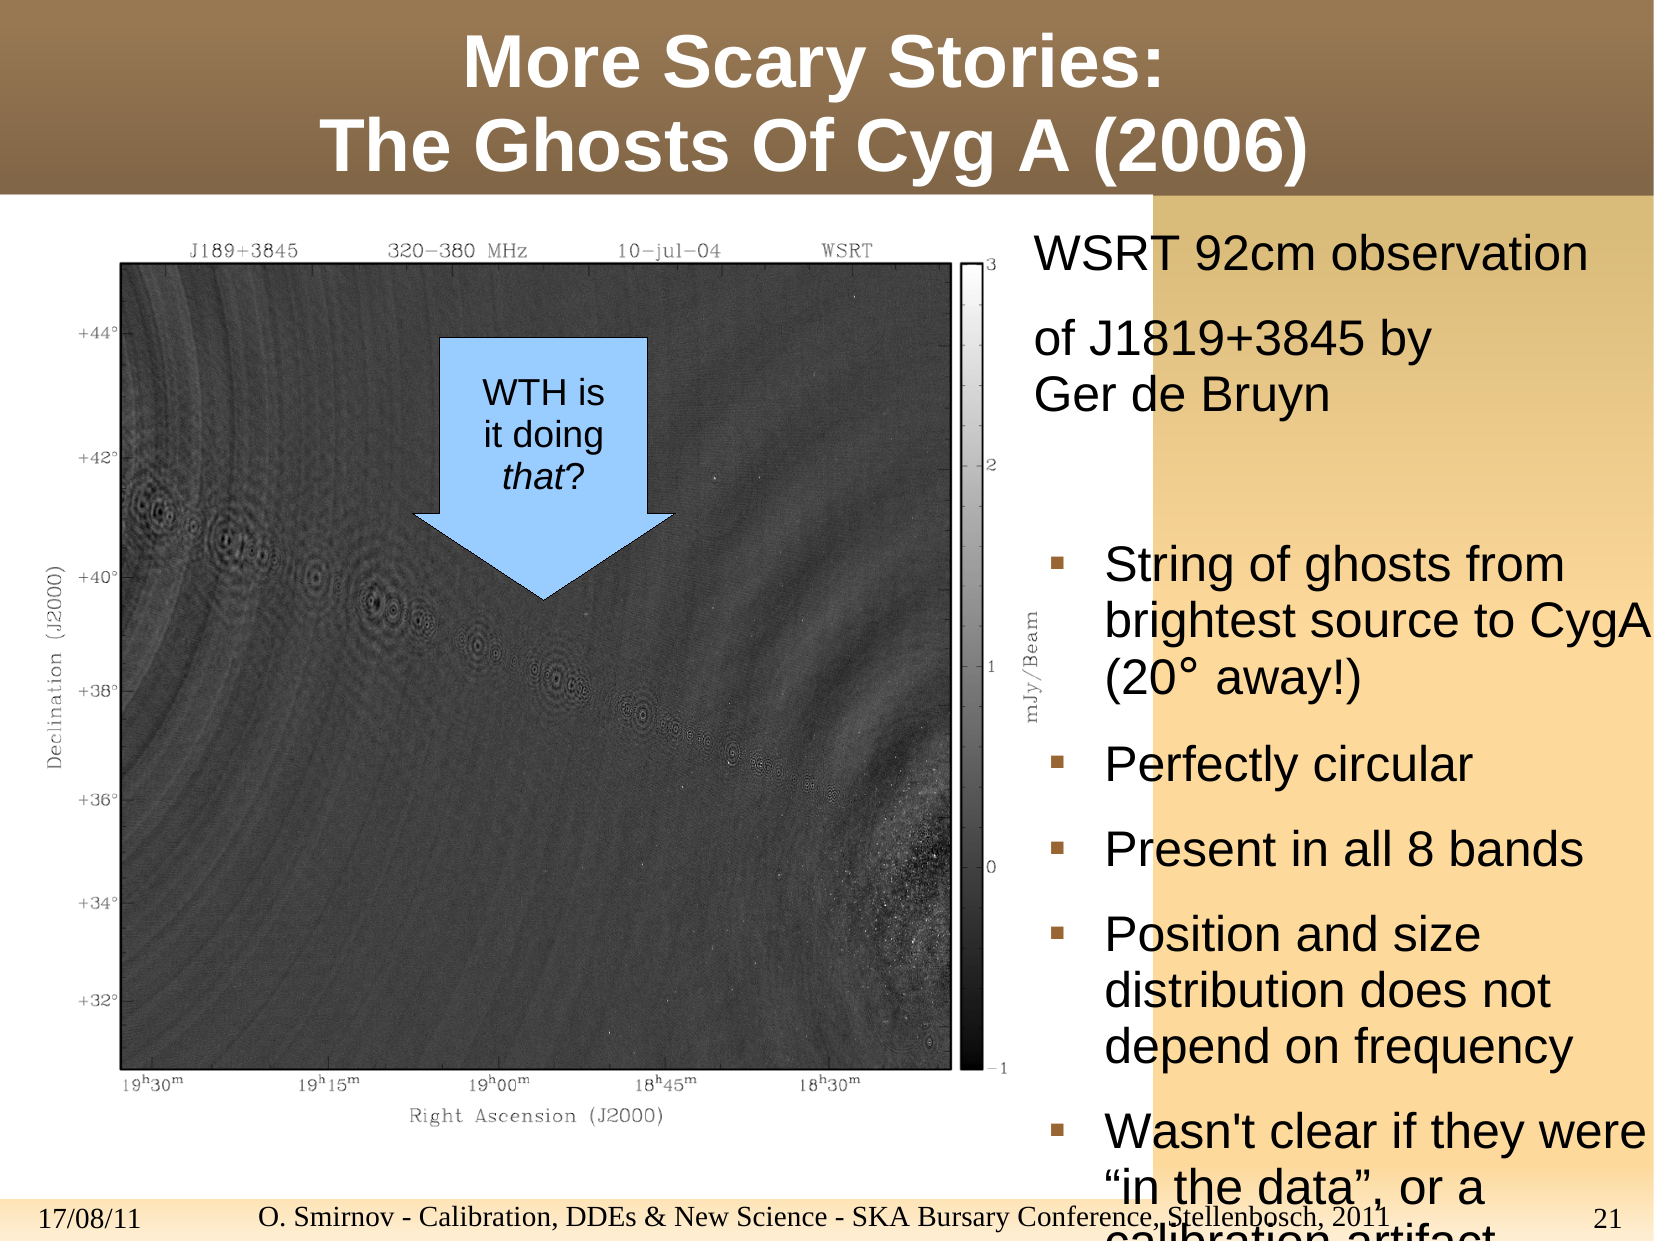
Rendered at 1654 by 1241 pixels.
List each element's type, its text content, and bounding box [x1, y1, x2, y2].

picture [0, 0, 1654, 1241]
text_box WTH is it doing that? [412, 337, 676, 601]
picture [1021, 1208, 1033, 1225]
list WSRT 92cm observation of J1819+3845 by Ger de Bruyn String of ghosts from brightest source to CygA (20° away!) Perfectly circular Present in all 8 bands Position and size distribution does not depend on frequency Wasn't clear if they were “in the data”, or a calibration artifact [1033, 225, 1654, 1241]
title More Scary Stories: The Ghosts Of Cyg A (2006) [70, 7, 1560, 200]
